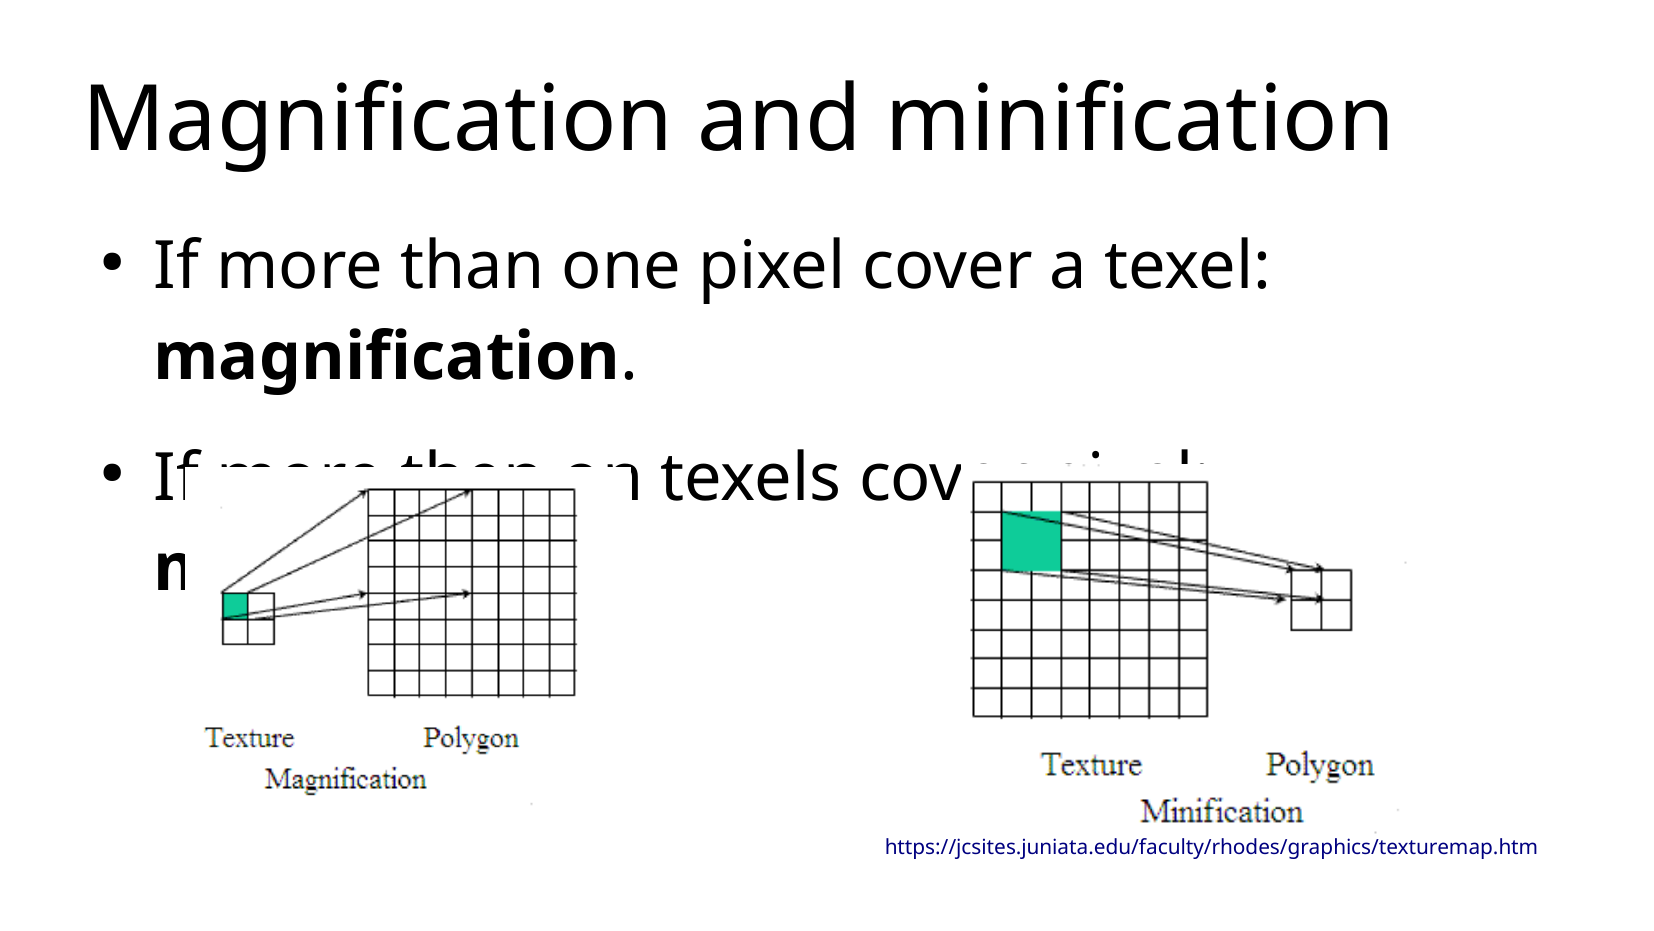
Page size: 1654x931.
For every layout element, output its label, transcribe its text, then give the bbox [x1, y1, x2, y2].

picture [185, 467, 631, 811]
picture [961, 464, 1411, 825]
title Magnification and minification [82, 37, 1571, 193]
list If more than one pixel cover a texel: magnification. If more then on texels cover pixel: minification [82, 217, 1571, 758]
text_box https://jcsites.juniata.edu/faculty/rhodes/graphics/texturemap.htm [870, 825, 1576, 866]
